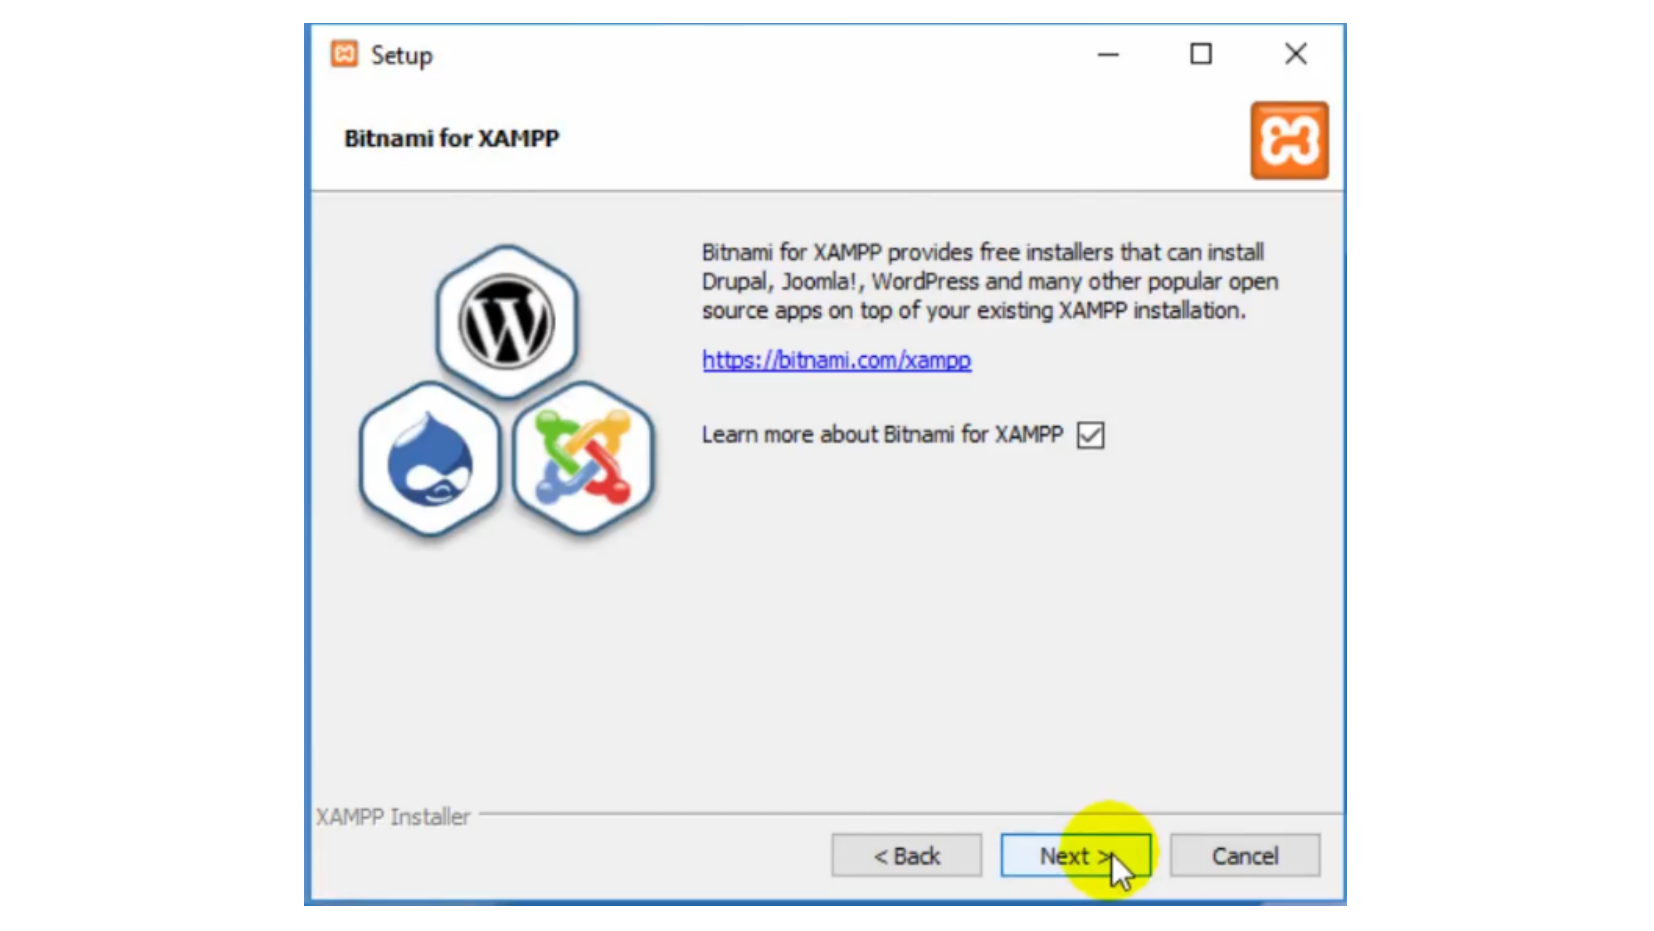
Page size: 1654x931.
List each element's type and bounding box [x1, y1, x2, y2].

picture [304, 23, 1347, 906]
